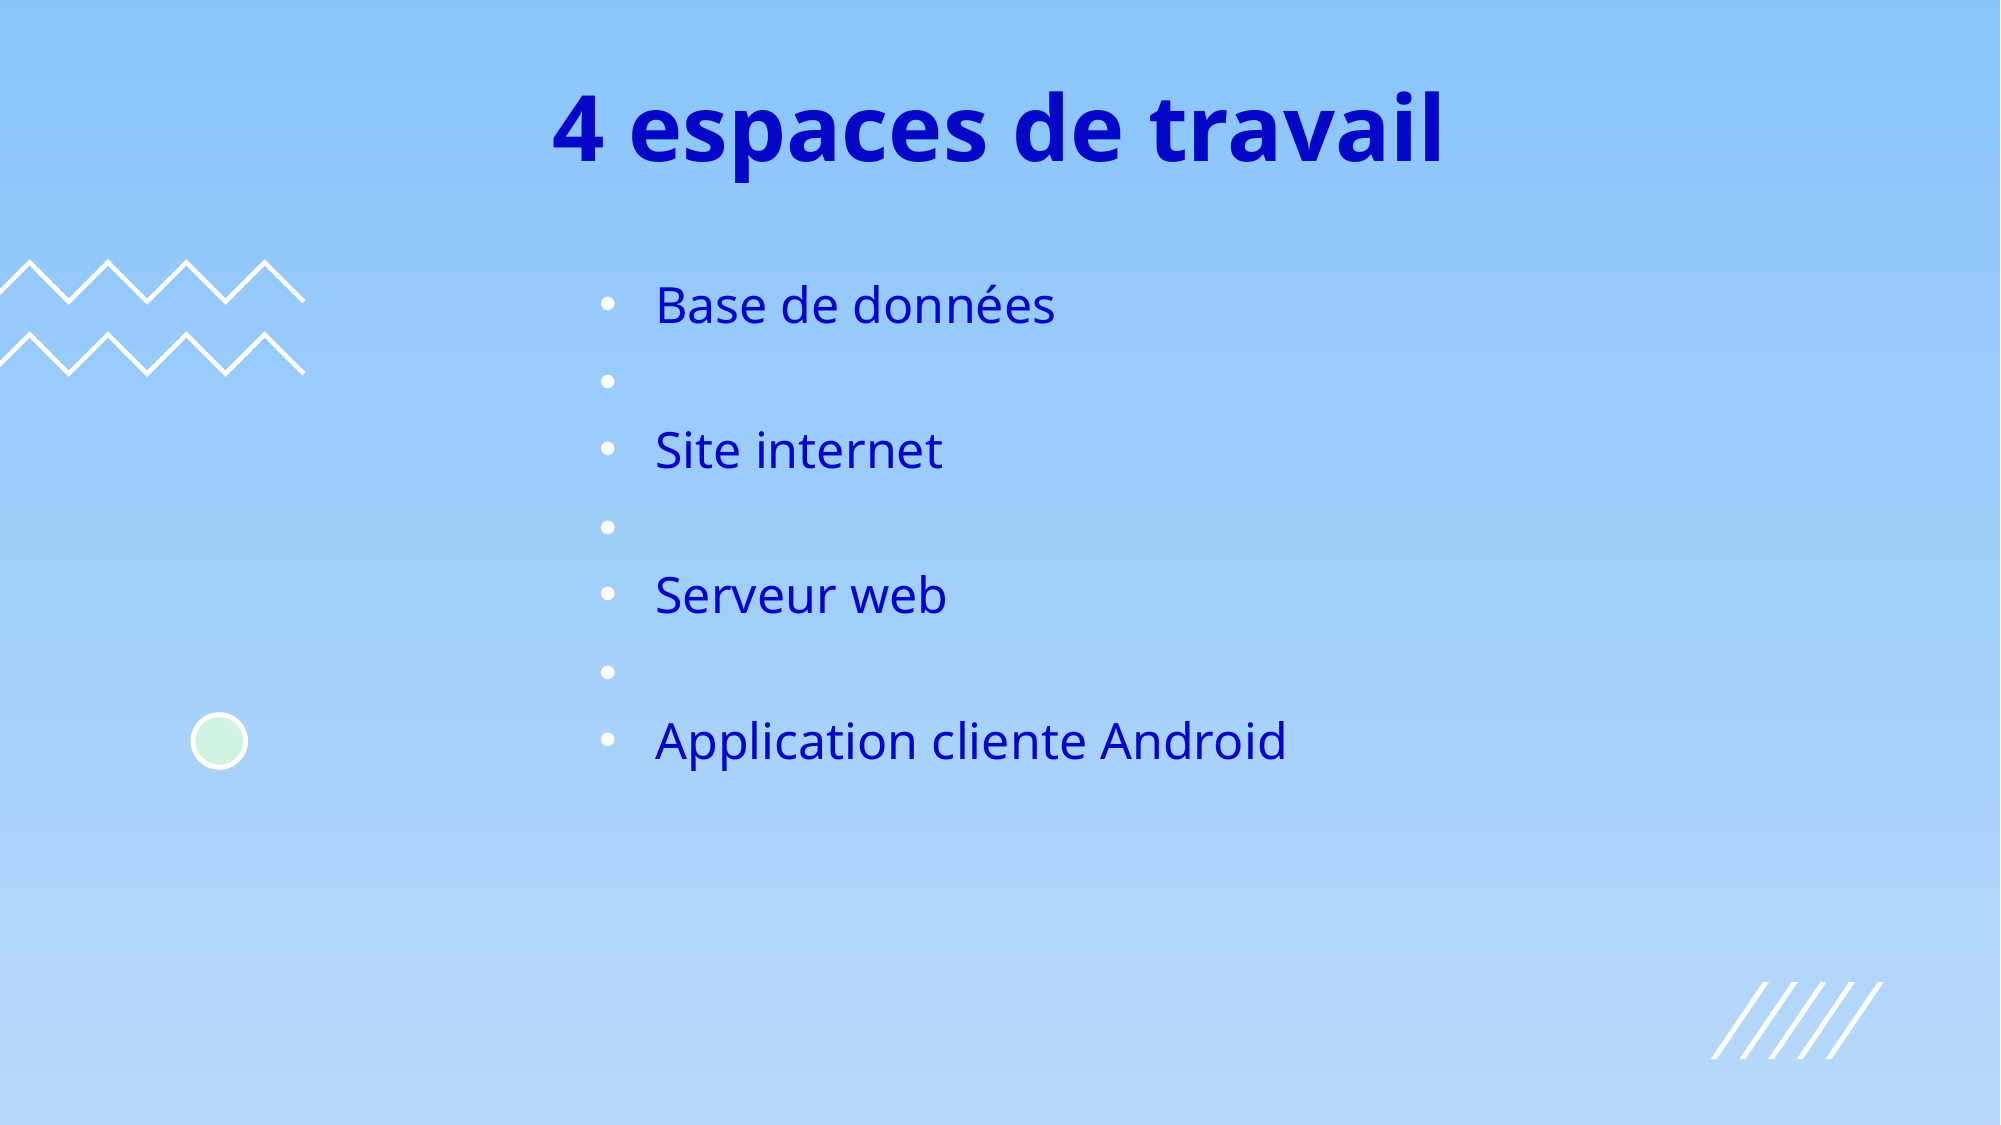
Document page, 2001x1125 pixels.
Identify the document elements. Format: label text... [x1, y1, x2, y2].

text_box [0, 190, 2000, 1125]
text_box 4 espaces de travail [0, 0, 2000, 190]
text_box Base de données Site internet Serveur web Application cliente Android [137, 277, 1863, 1014]
